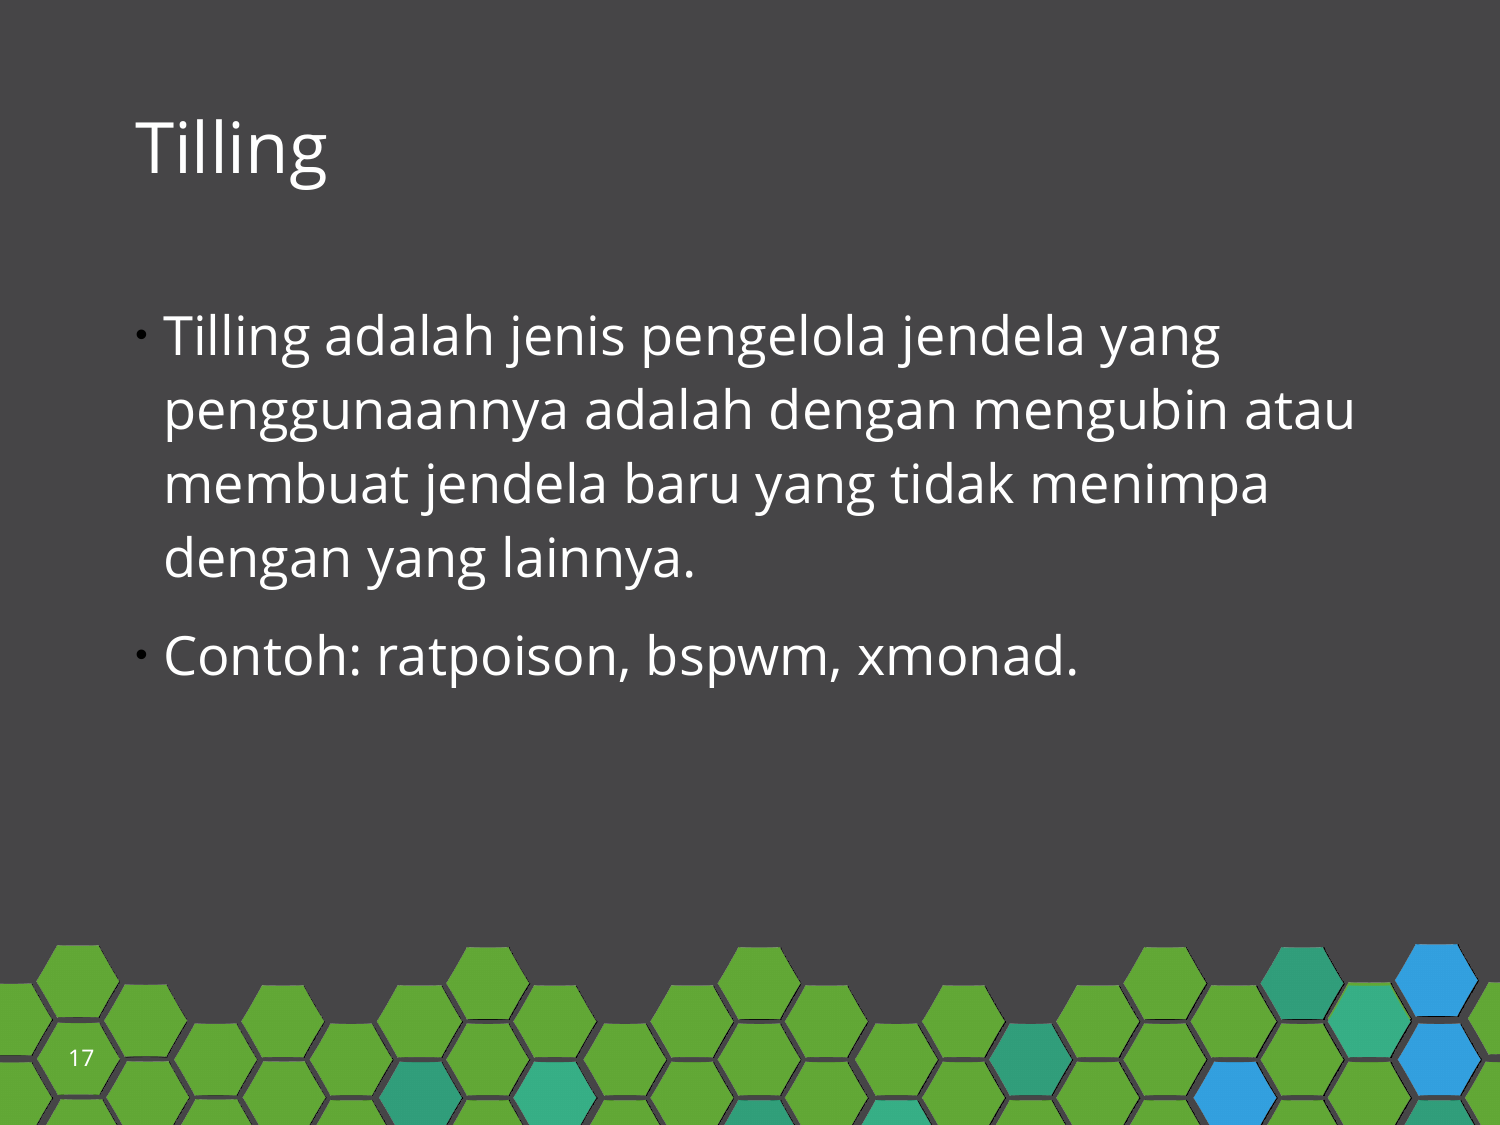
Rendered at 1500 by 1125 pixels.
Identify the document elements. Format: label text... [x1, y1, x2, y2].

title Tilling [135, 65, 1372, 228]
picture [0, 944, 1500, 1125]
list Tilling adalah jenis pengelola jendela yang penggunaannya adalah dengan mengubin atau membuat jendela baru yang tidak menimpa dengan yang lainnya. Contoh: ratpoison, bspwm, xmonad. [135, 297, 1372, 951]
